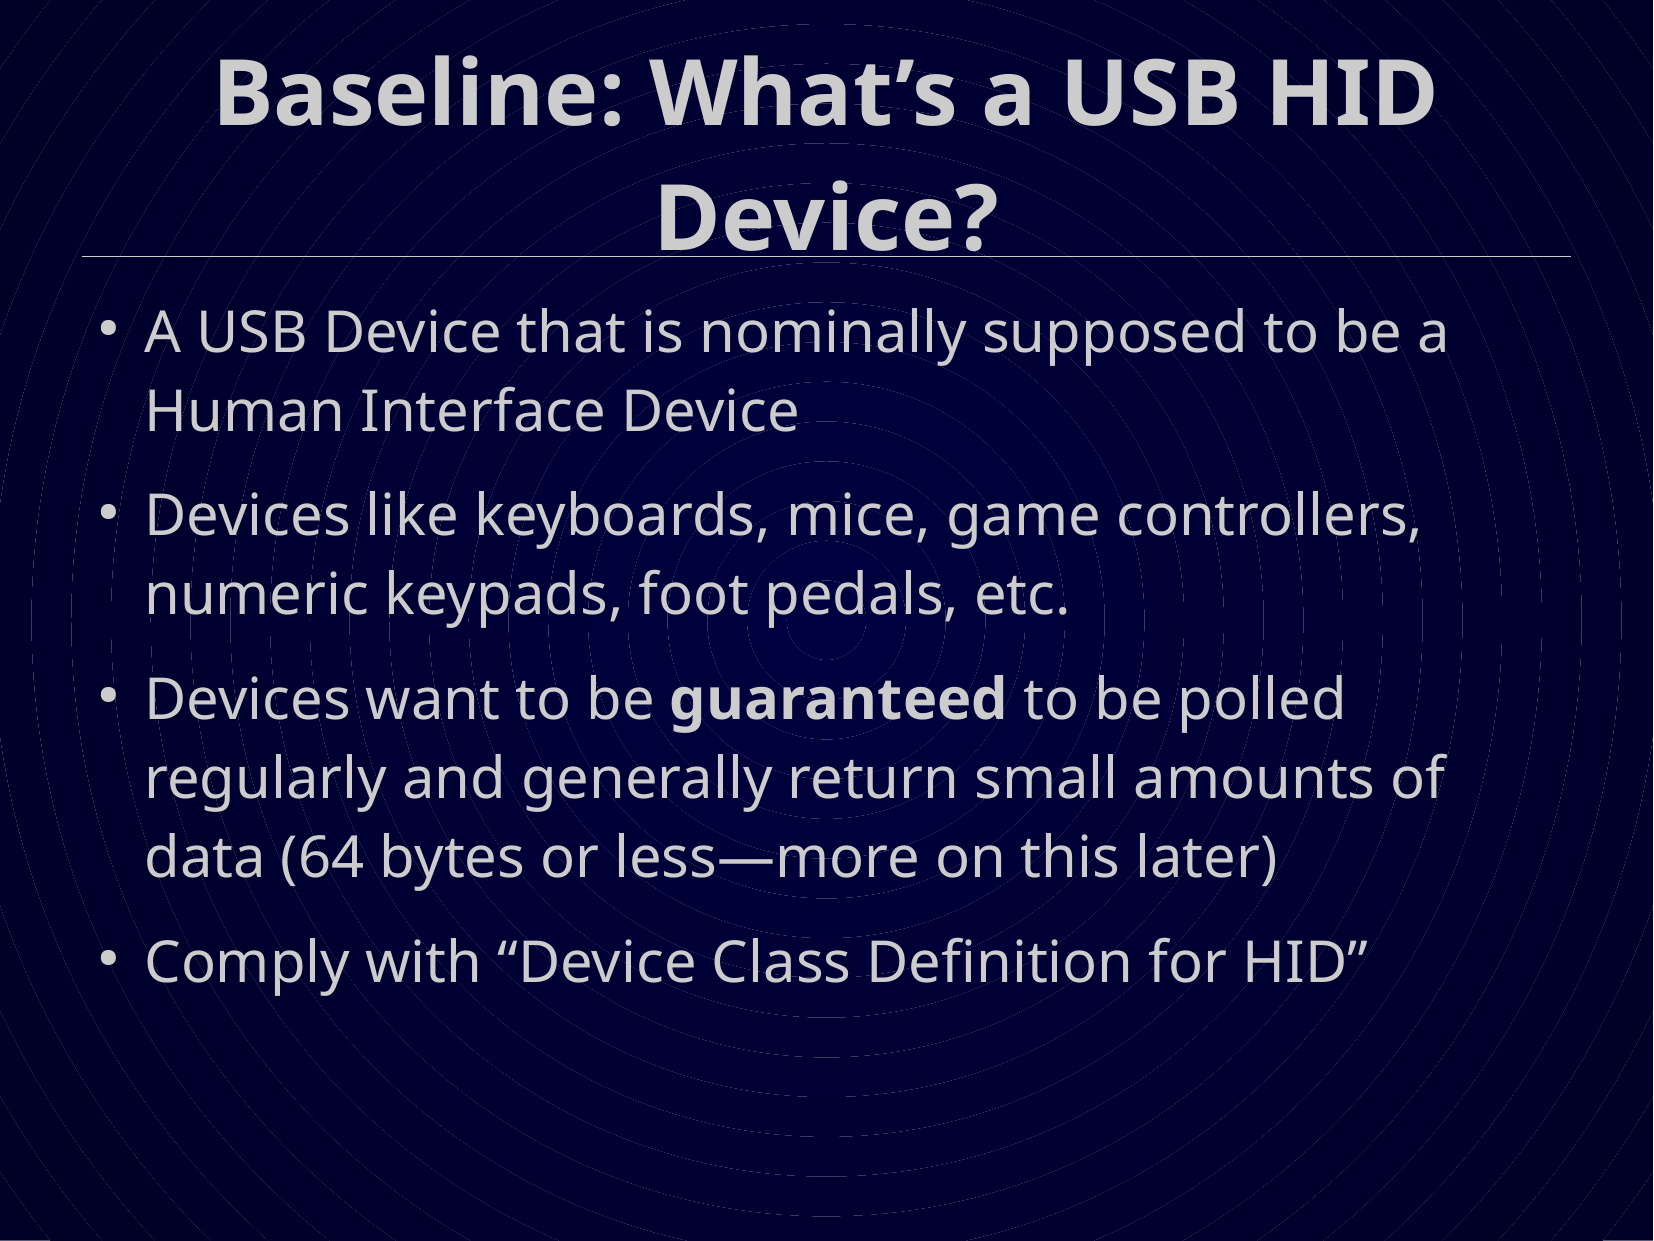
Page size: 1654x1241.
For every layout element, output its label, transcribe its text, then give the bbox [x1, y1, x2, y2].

list A USB Device that is nominally supposed to be a Human Interface Device Devices like keyboards, mice, game controllers, numeric keypads, foot pedals, etc. Devices want to be guaranteed to be polled regularly and generally return small amounts of data (64 bytes or less—more on this later) Comply with “Device Class Definition for HID” [82, 290, 1571, 1010]
title Baseline: What’s a USB HID Device? [82, 49, 1571, 257]
